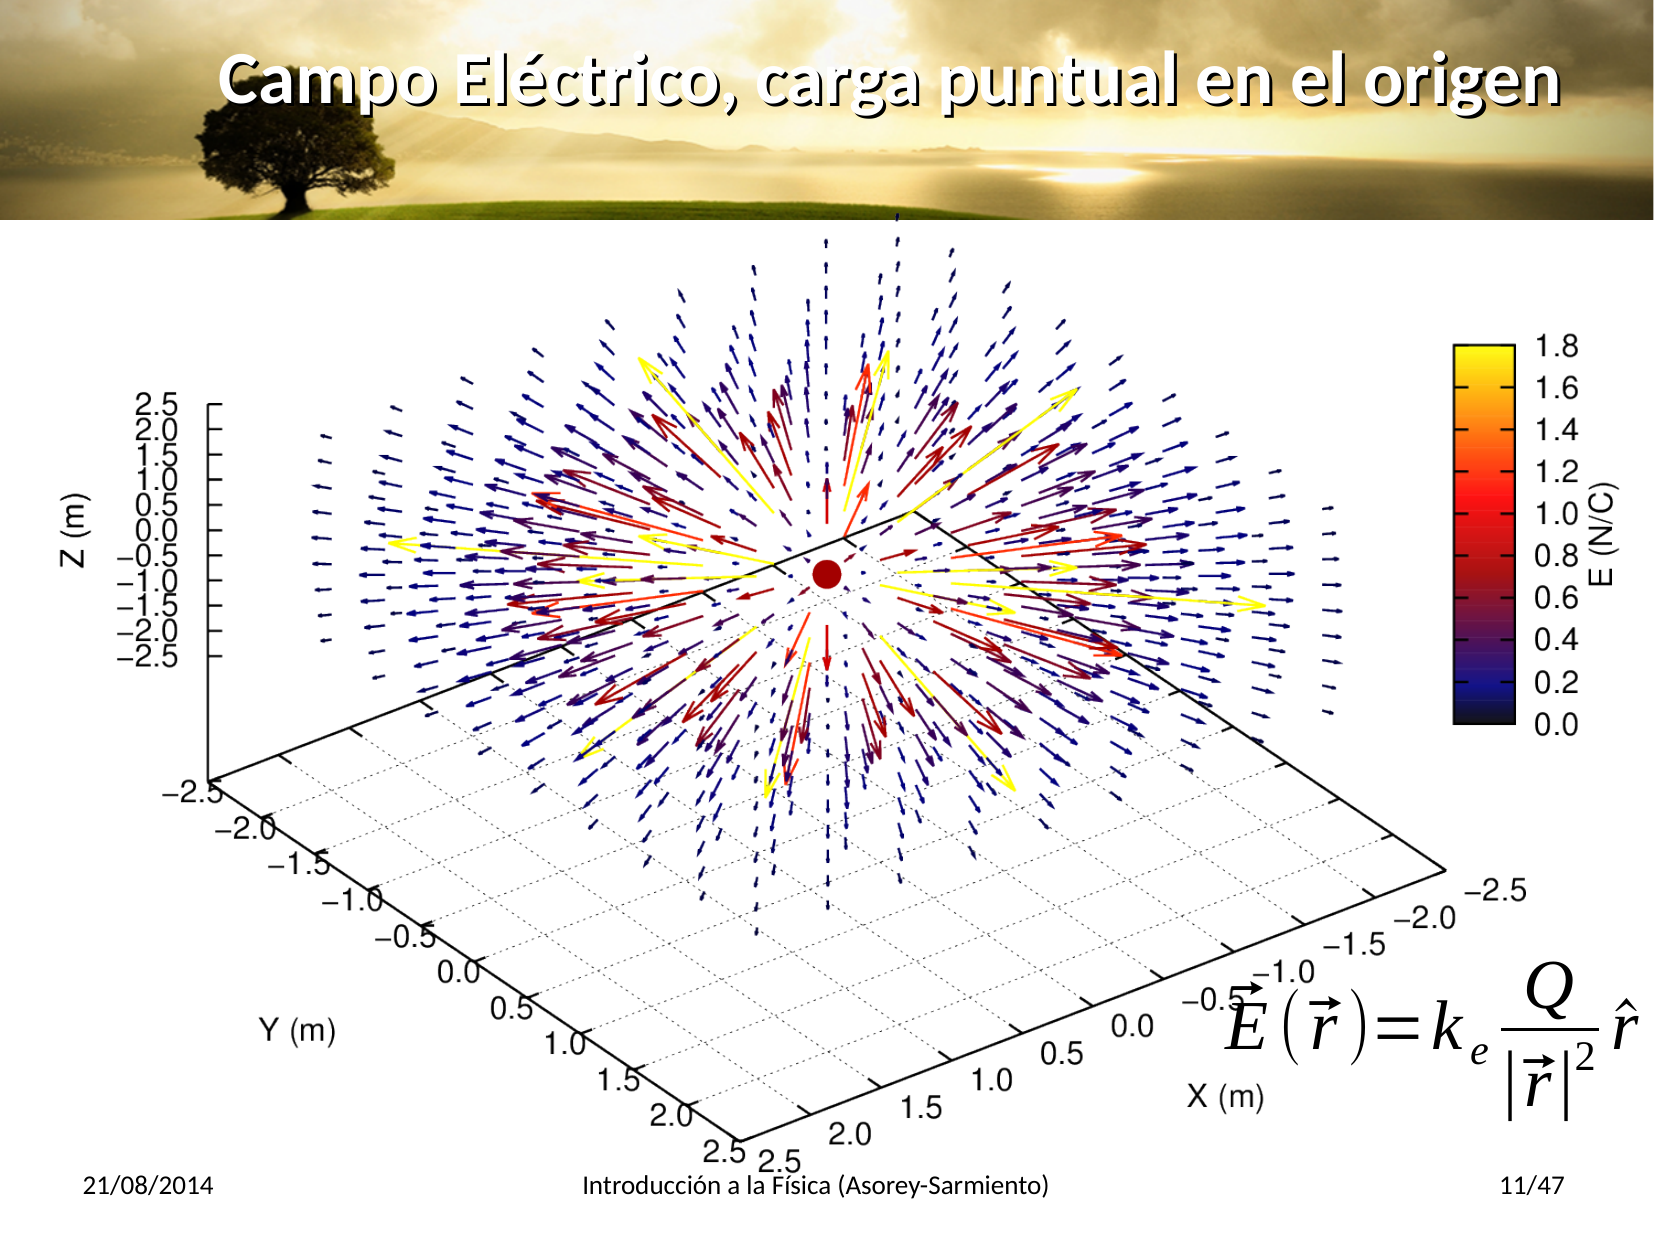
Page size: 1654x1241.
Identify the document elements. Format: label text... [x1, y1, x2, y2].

chart [1215, 945, 1650, 1126]
title Campo Eléctrico, carga puntual en el origen [75, 19, 1564, 74]
picture [0, 0, 1654, 1233]
